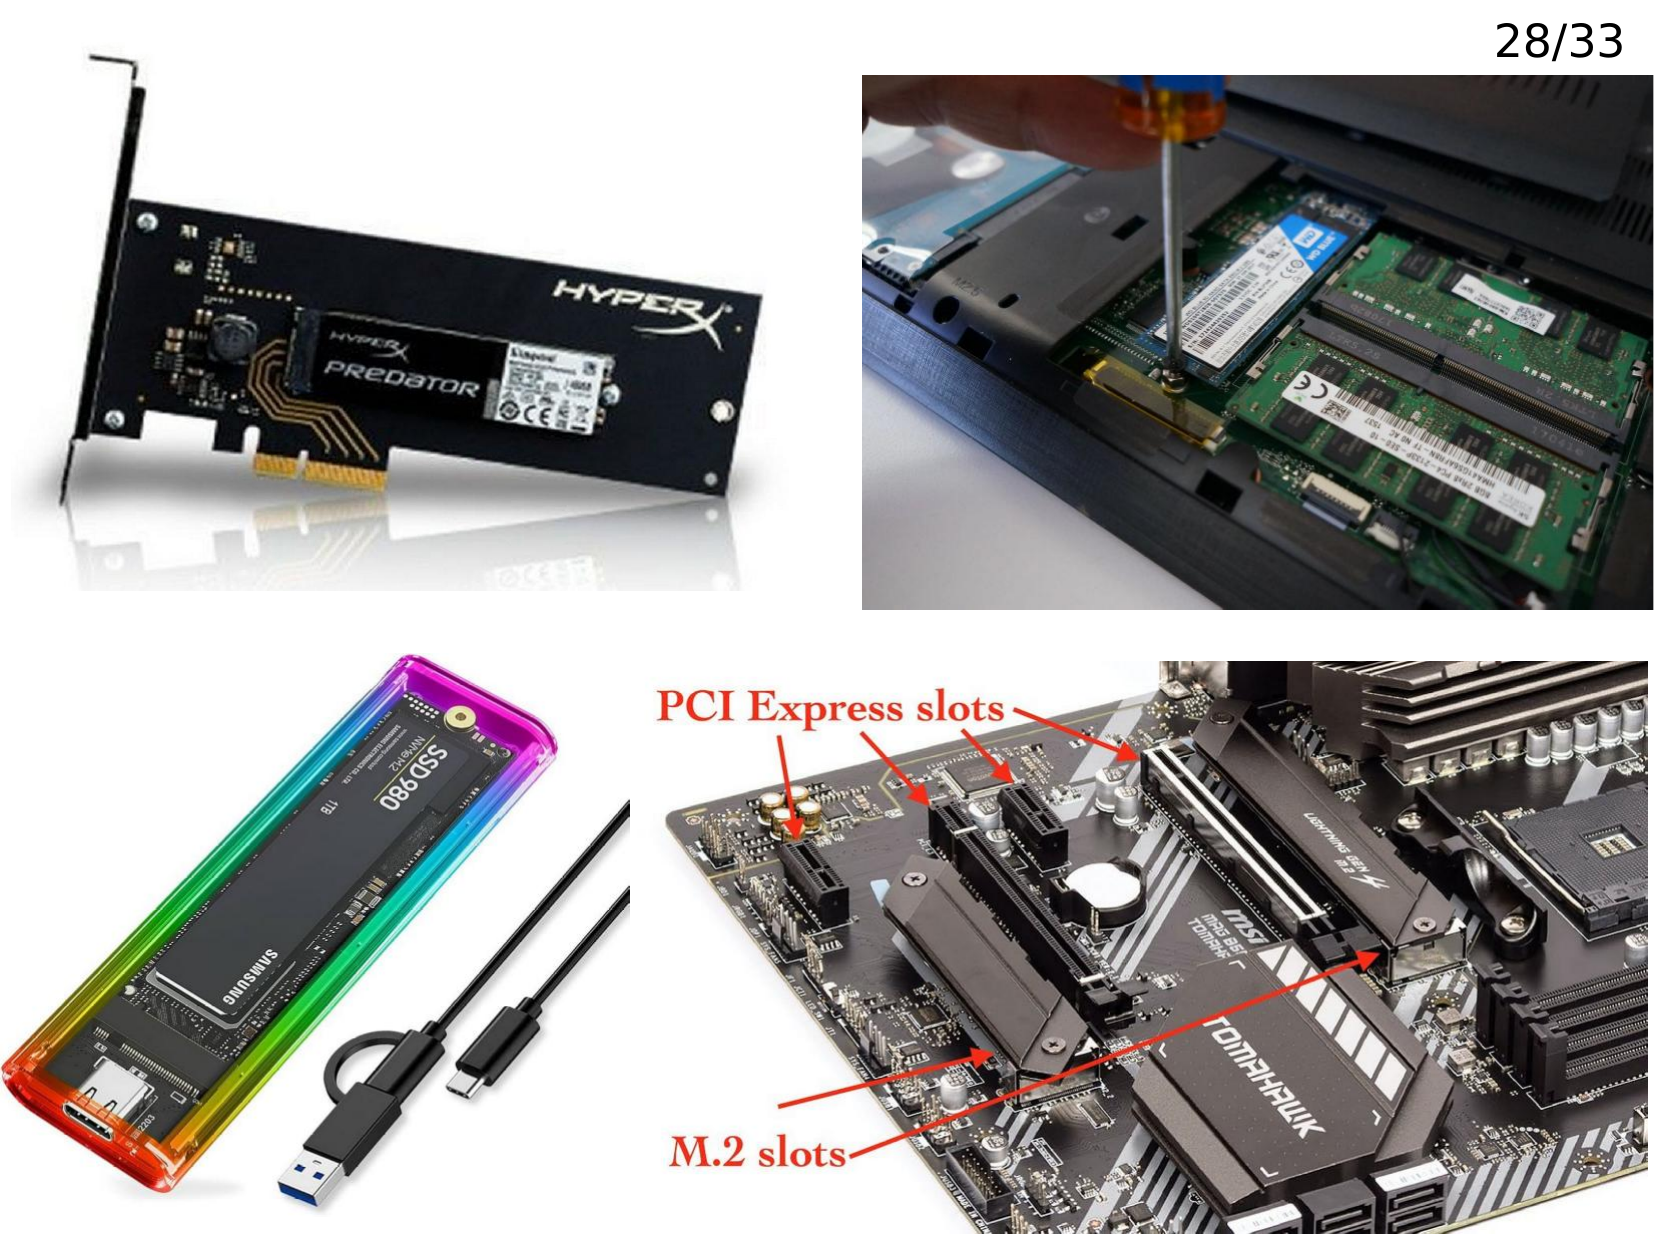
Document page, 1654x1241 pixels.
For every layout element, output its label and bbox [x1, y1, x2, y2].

picture [11, 7, 804, 591]
picture [0, 653, 1648, 1234]
picture [862, 75, 1654, 610]
